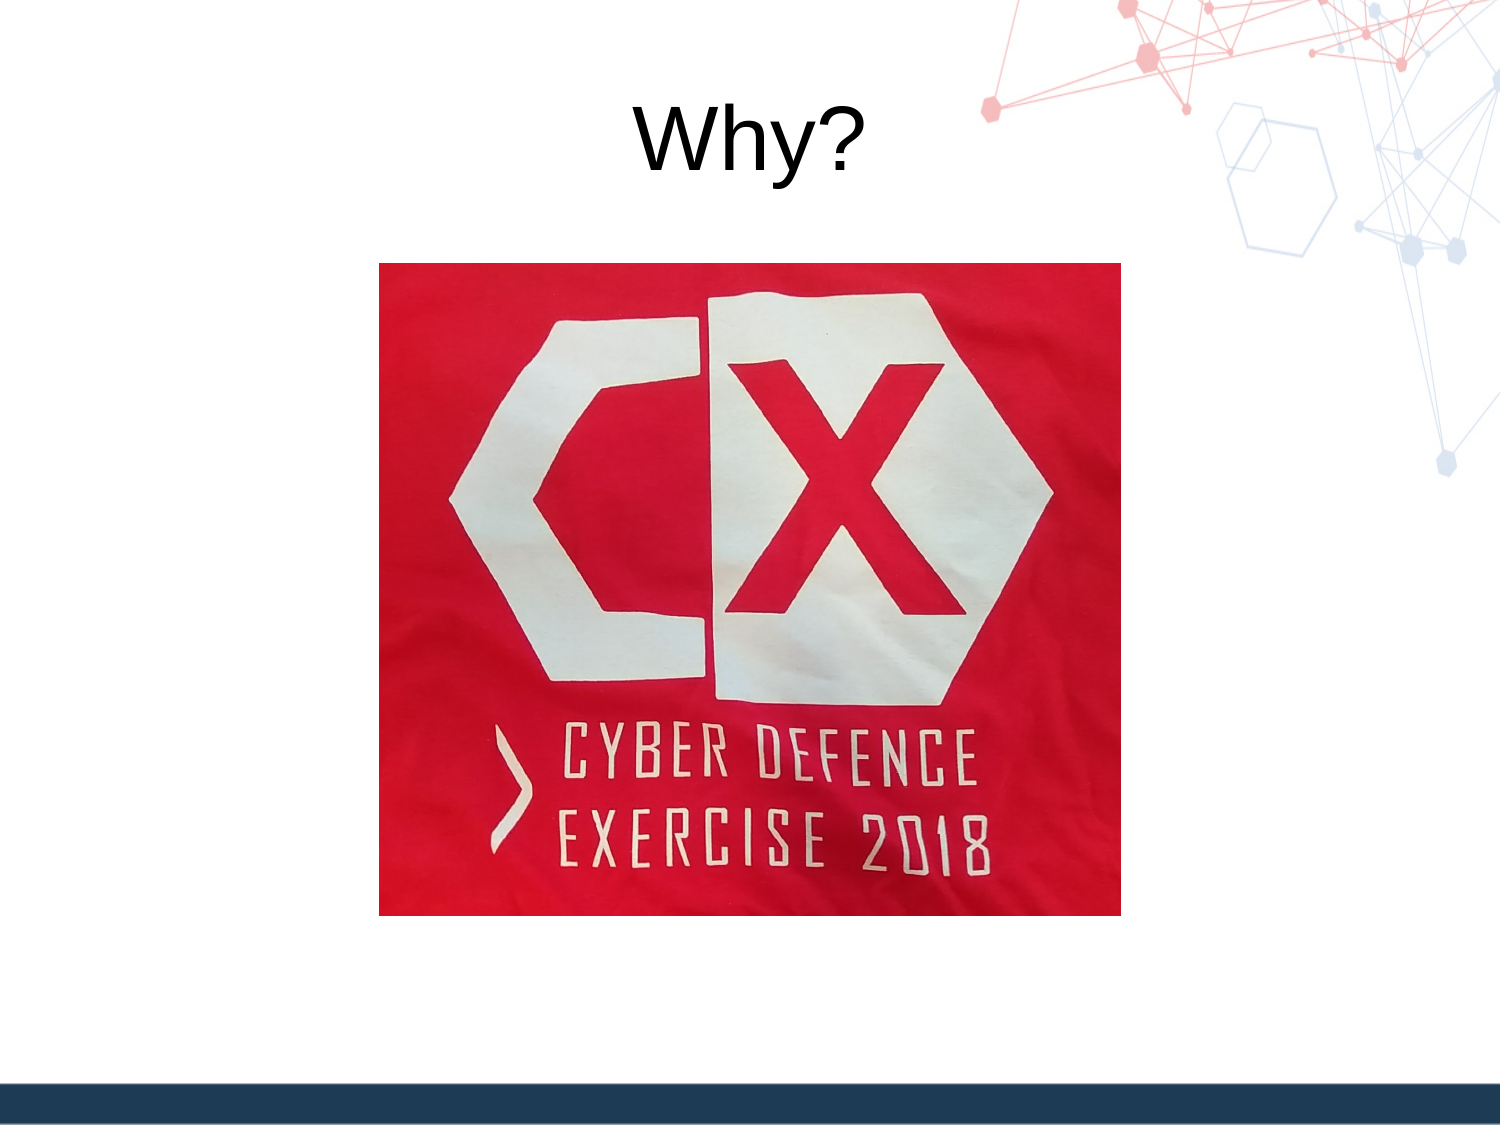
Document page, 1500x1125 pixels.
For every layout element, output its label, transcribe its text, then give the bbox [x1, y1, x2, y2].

title Why? [75, 44, 1425, 233]
picture [0, 0, 1500, 1125]
